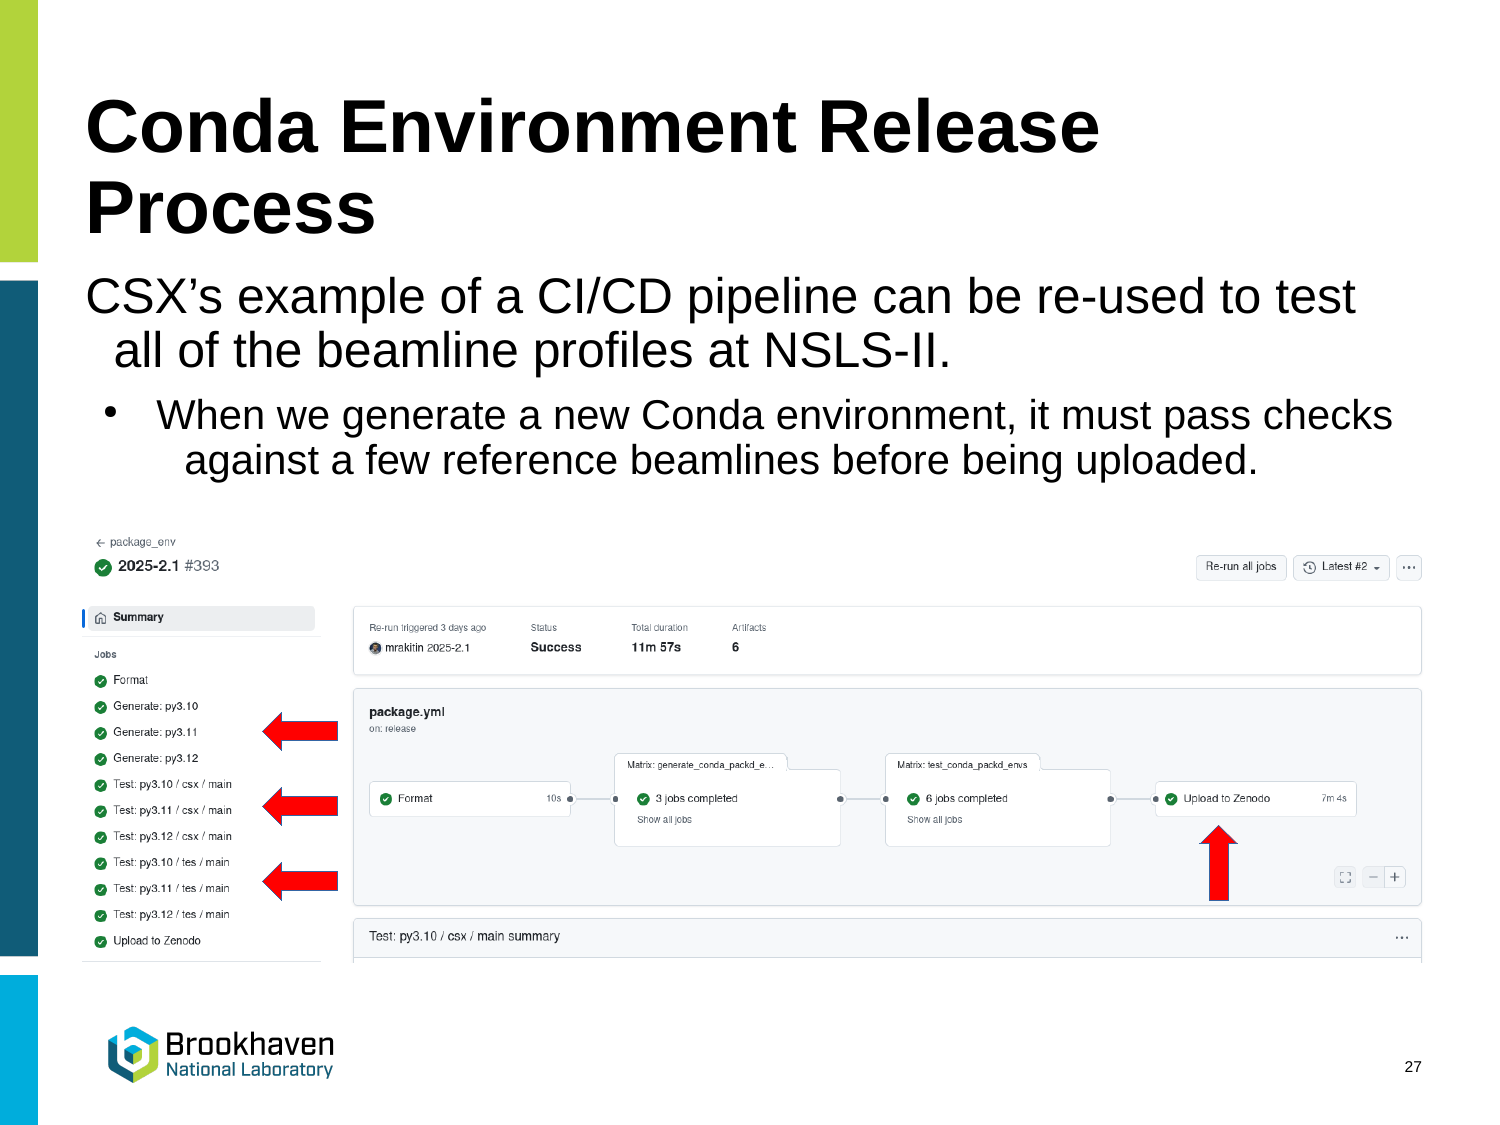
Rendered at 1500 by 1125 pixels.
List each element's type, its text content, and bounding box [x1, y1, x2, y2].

title Conda Environment Release Process [70, 59, 1430, 278]
text_box [262, 862, 338, 901]
text_box [262, 712, 338, 751]
text_box [1199, 825, 1238, 901]
list CSX’s example of a CI/CD pipeline can be re-used to test all of the beamline profiles at NSLS-II. When we generate a new Conda environment, it must pass checks against a few reference beamlines before being uploaded. [70, 262, 1426, 601]
text_box [262, 787, 338, 826]
picture [0, 0, 1500, 1125]
slide_number <number> [1376, 1036, 1430, 1097]
